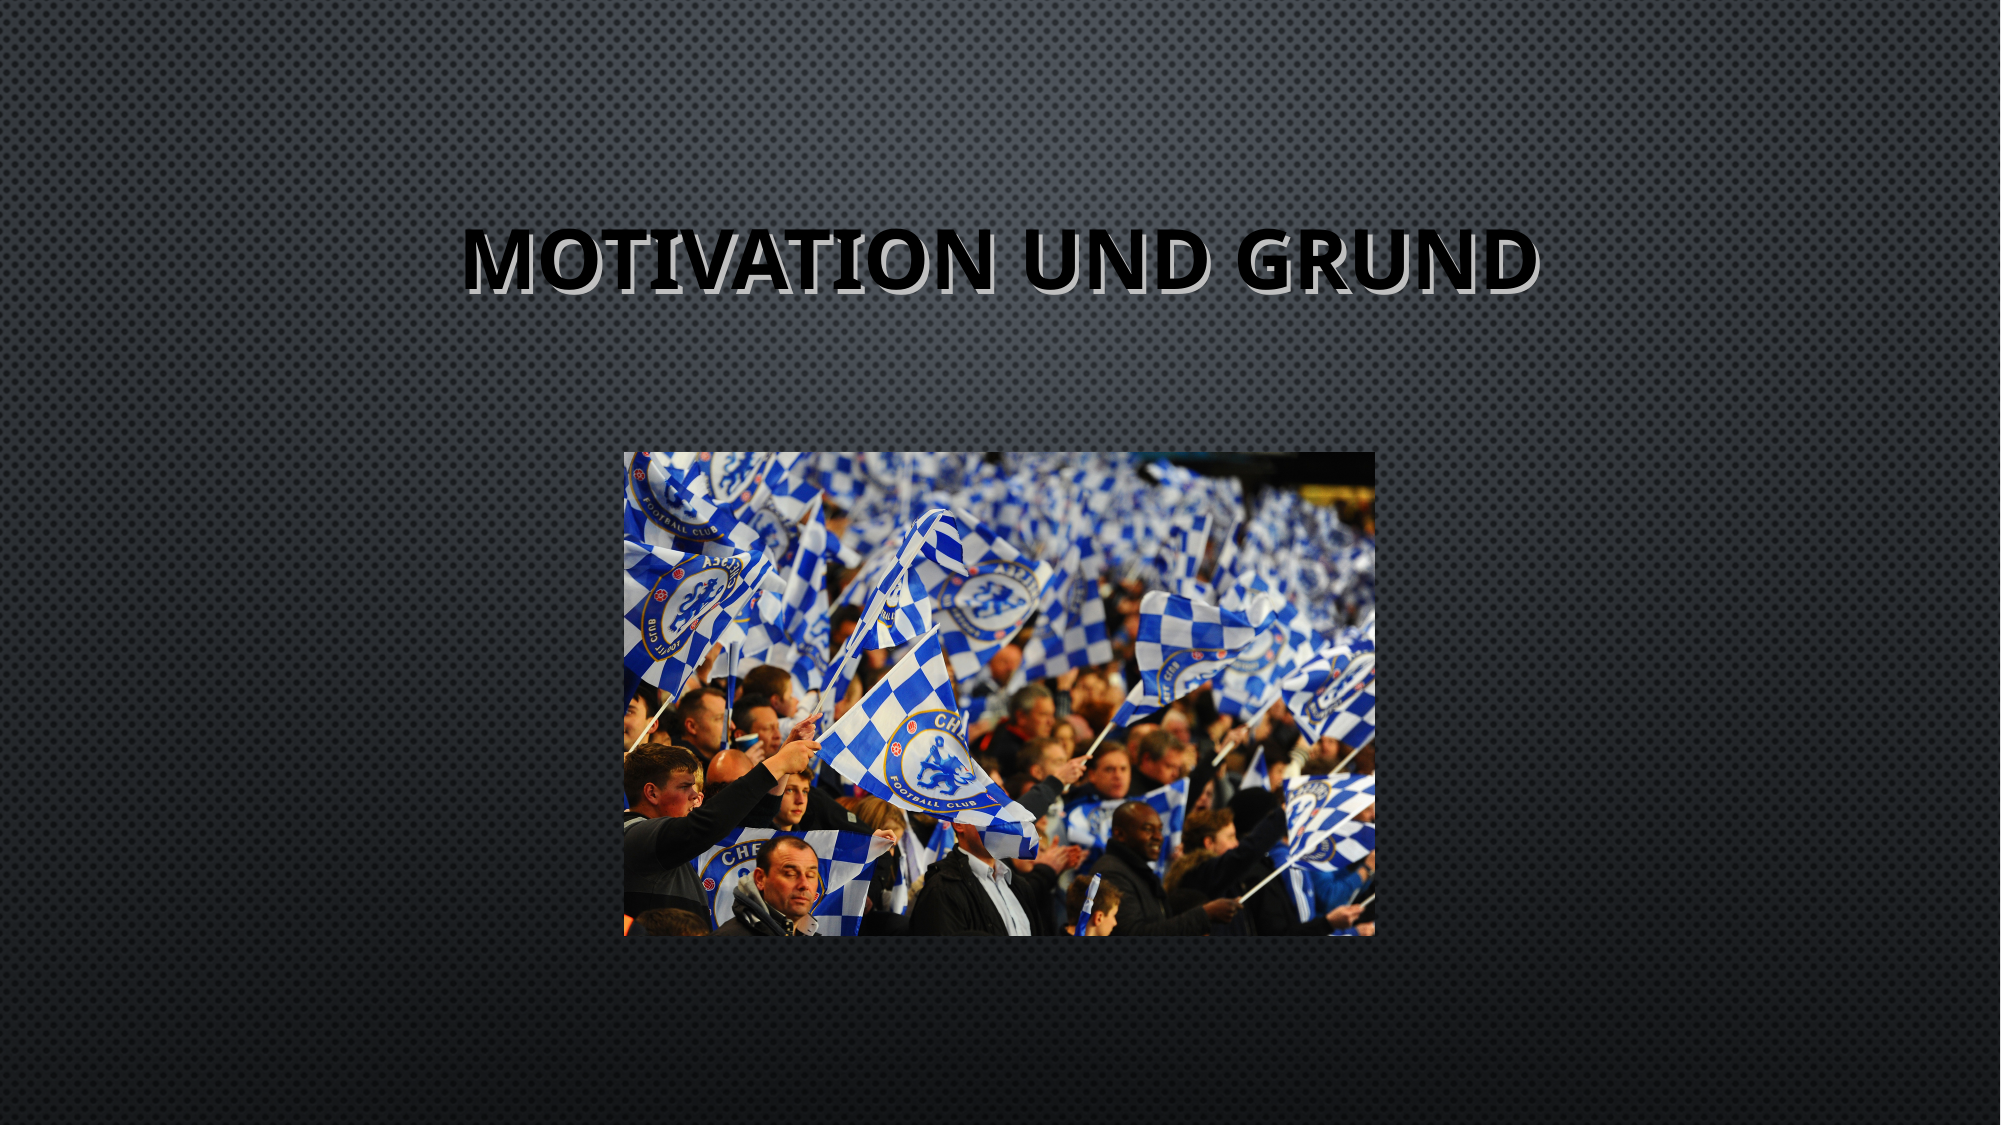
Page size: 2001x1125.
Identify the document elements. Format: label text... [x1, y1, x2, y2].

picture [624, 452, 1375, 936]
title Motivation und Grund [187, 99, 1813, 413]
